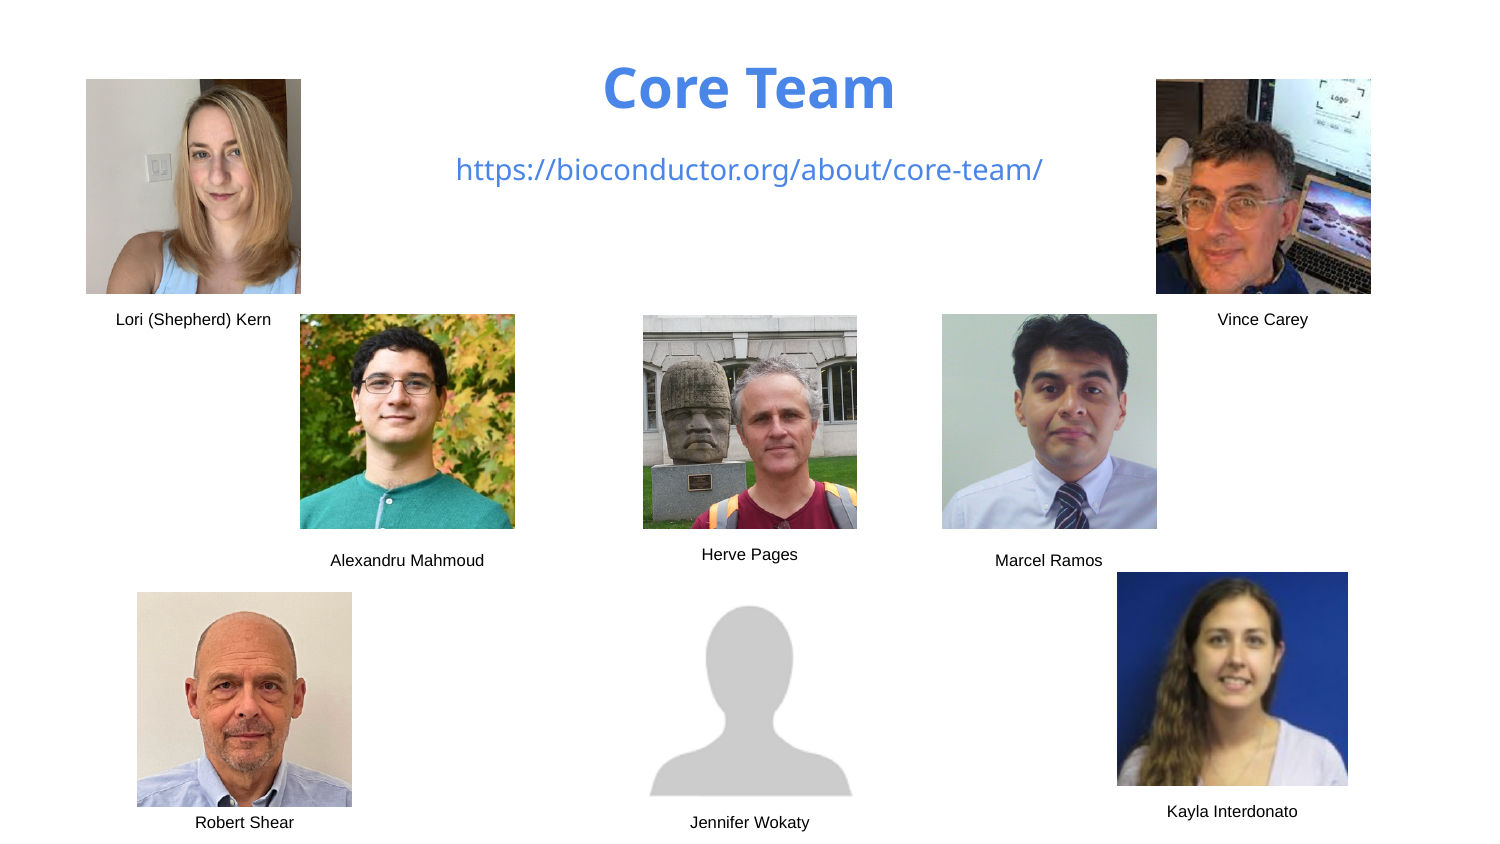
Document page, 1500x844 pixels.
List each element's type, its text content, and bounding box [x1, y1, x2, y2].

text_box Alexandru Mahmoud [306, 535, 509, 586]
picture [86, 79, 301, 294]
picture [643, 315, 857, 529]
picture [1117, 572, 1348, 786]
picture [137, 592, 352, 807]
text_box Jennifer Wokaty [648, 796, 851, 844]
text_box Lori (Shepherd) Kern [92, 293, 295, 344]
text_box Vince Carey [1162, 293, 1364, 344]
text_box Herve Pages [648, 528, 851, 579]
text_box https://bioconductor.org/about/core-team/ [334, 130, 1156, 201]
title Core Team [51, 36, 1449, 131]
picture [643, 583, 857, 798]
picture [942, 314, 1157, 529]
picture [1156, 79, 1371, 294]
text_box Marcel Ramos [948, 535, 1151, 586]
text_box Kayla Interdonato [1131, 785, 1334, 836]
text_box Robert Shear [143, 796, 346, 844]
picture [300, 314, 515, 529]
